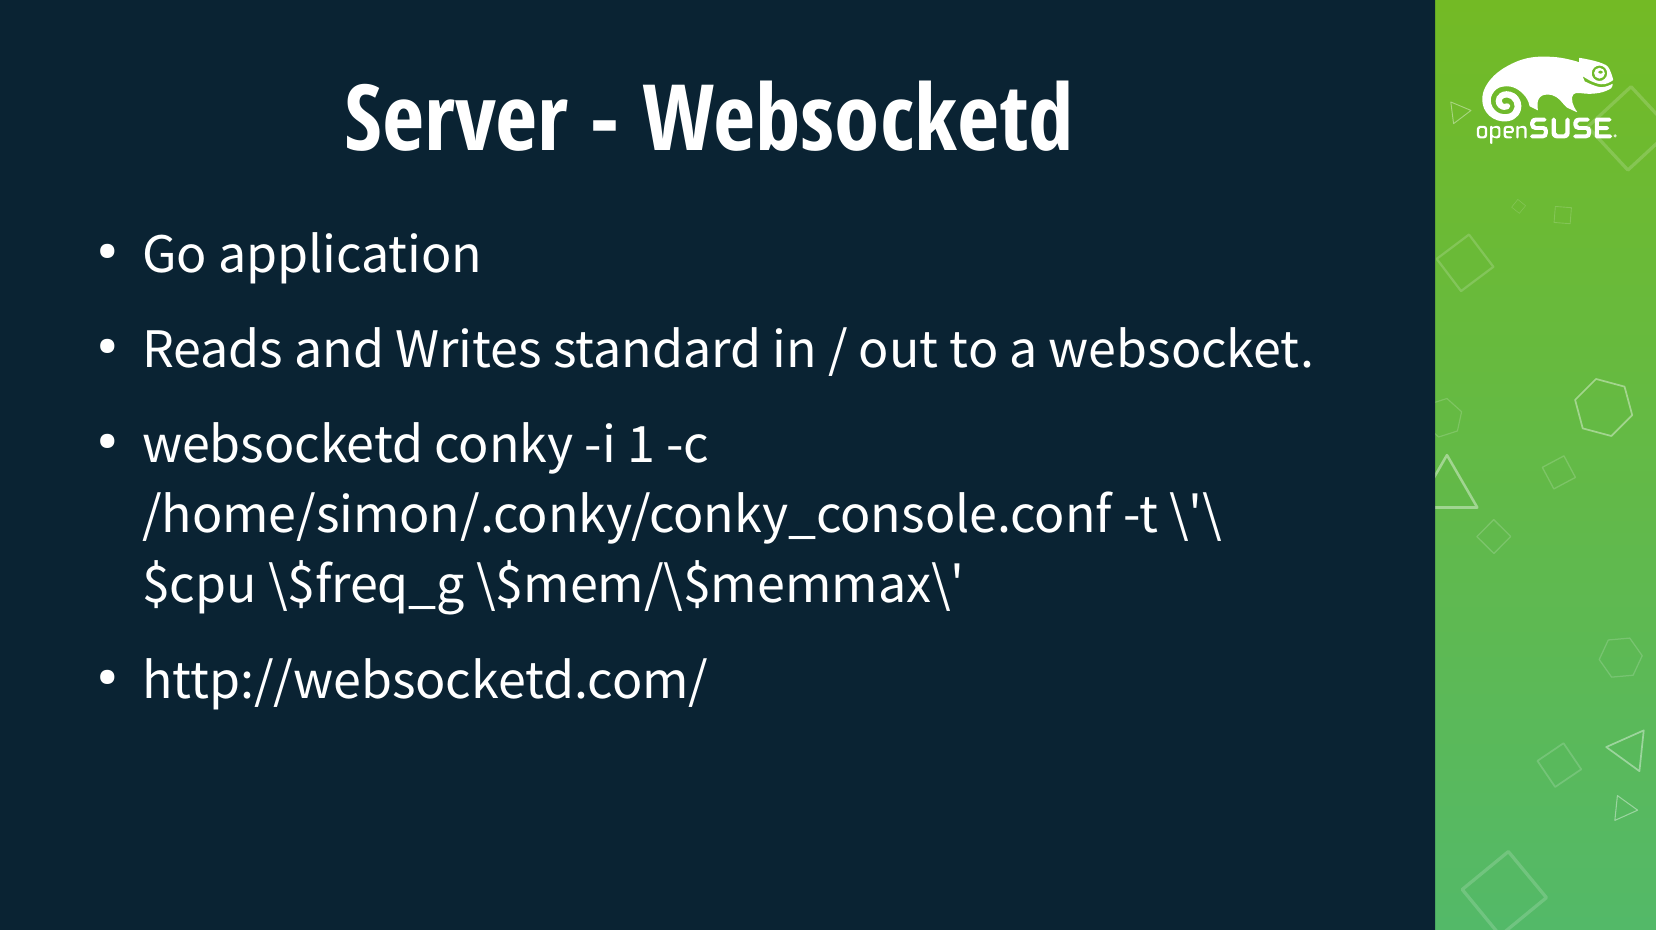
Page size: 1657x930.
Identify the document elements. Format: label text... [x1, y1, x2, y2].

title Server - Websocketd [82, 37, 1338, 193]
list Go application Reads and Writes standard in / out to a websocket. websocketd conky -i 1 -c /home/simon/.conky/conky_console.conf -t \'\$cpu \$freq_g \$mem/\$memmax\' http://websocketd.com/ [82, 217, 1338, 757]
